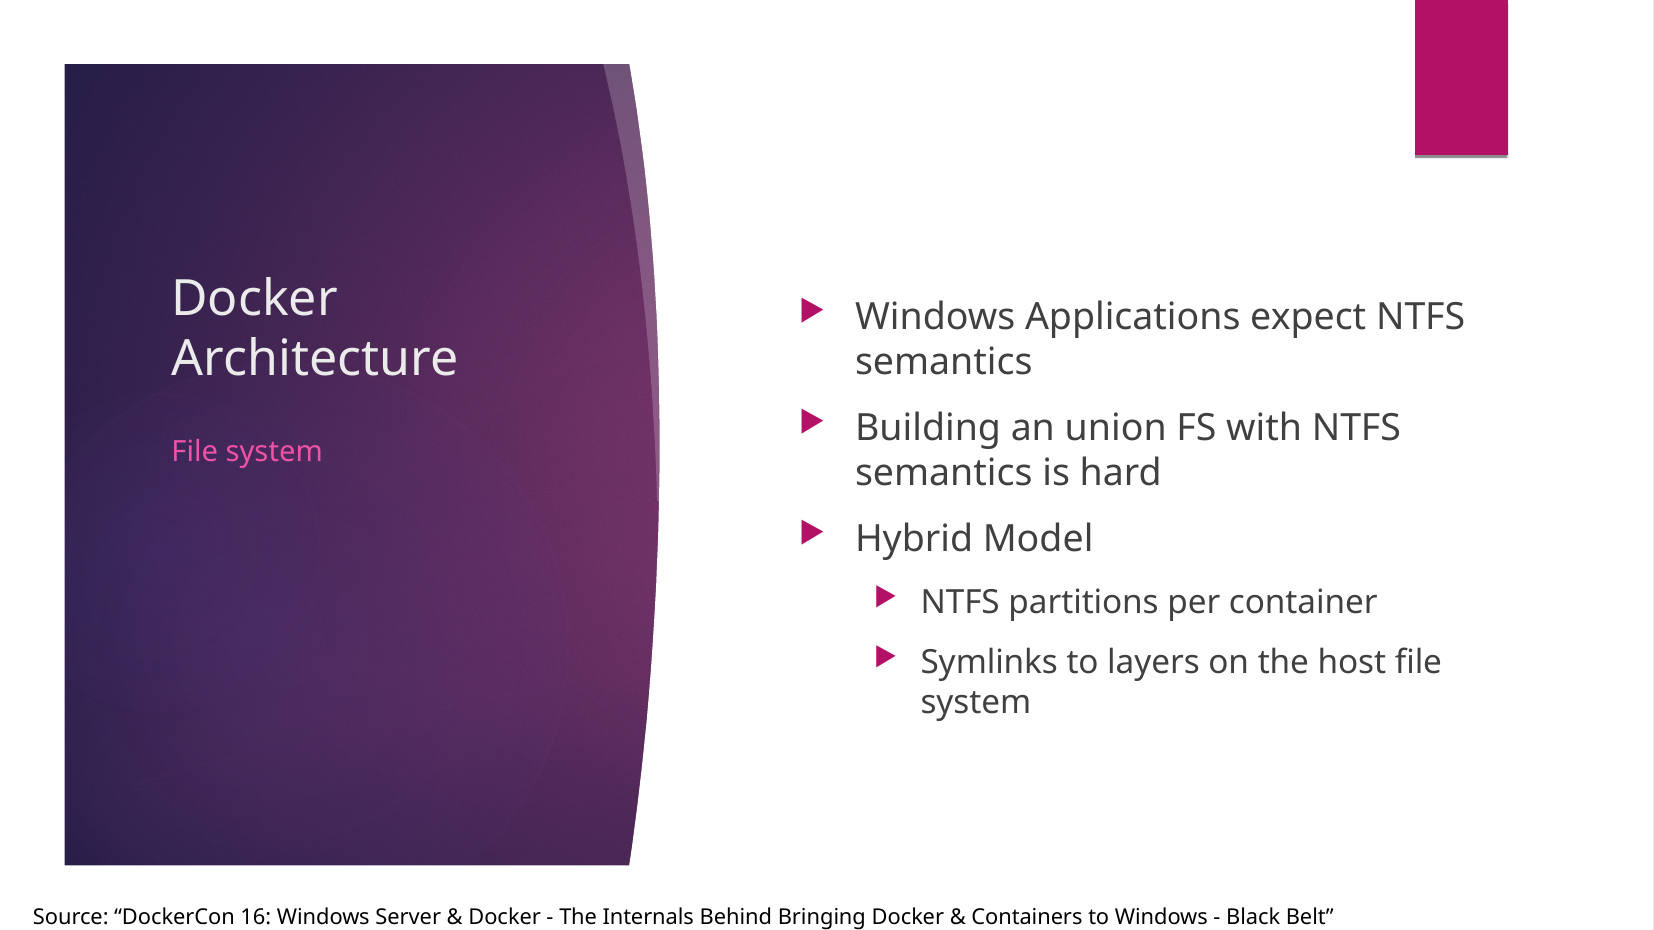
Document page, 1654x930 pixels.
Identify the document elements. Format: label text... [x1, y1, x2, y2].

list File system [156, 424, 536, 817]
title Docker Architecture [156, 175, 593, 393]
picture [65, 64, 658, 865]
text_box Source: “DockerCon 16: Windows Server & Docker - The Internals Behind Bringing Docker & Containers to Windows - Black Belt” [18, 895, 1635, 930]
list Windows Applications expect NTFS semantics Building an union FS with NTFS semantics is hard Hybrid Model NTFS partitions per container Symlinks to layers on the host file system [783, 196, 1488, 817]
